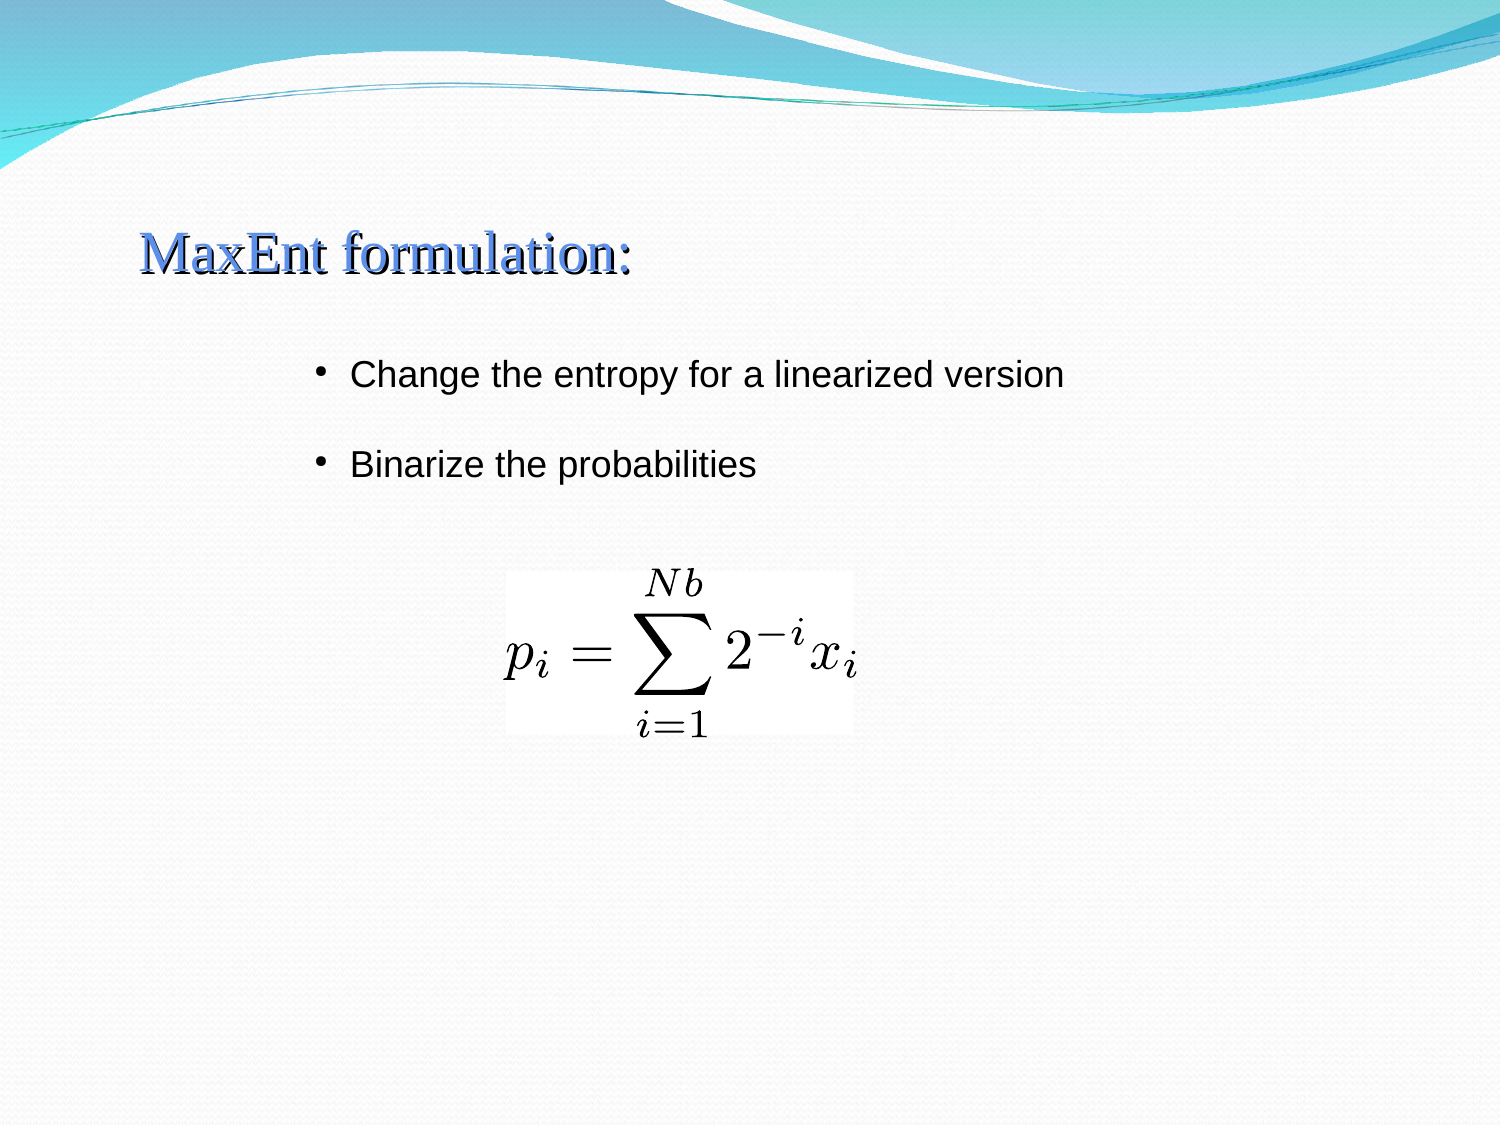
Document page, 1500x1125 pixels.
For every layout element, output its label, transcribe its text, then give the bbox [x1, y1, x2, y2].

text_box MaxEnt formulation: [59, 217, 1028, 284]
text_box [503, 568, 857, 738]
text_box Change the entropy for a linearized version Binarize the probabilities [299, 342, 1323, 863]
picture [0, 0, 1500, 1125]
